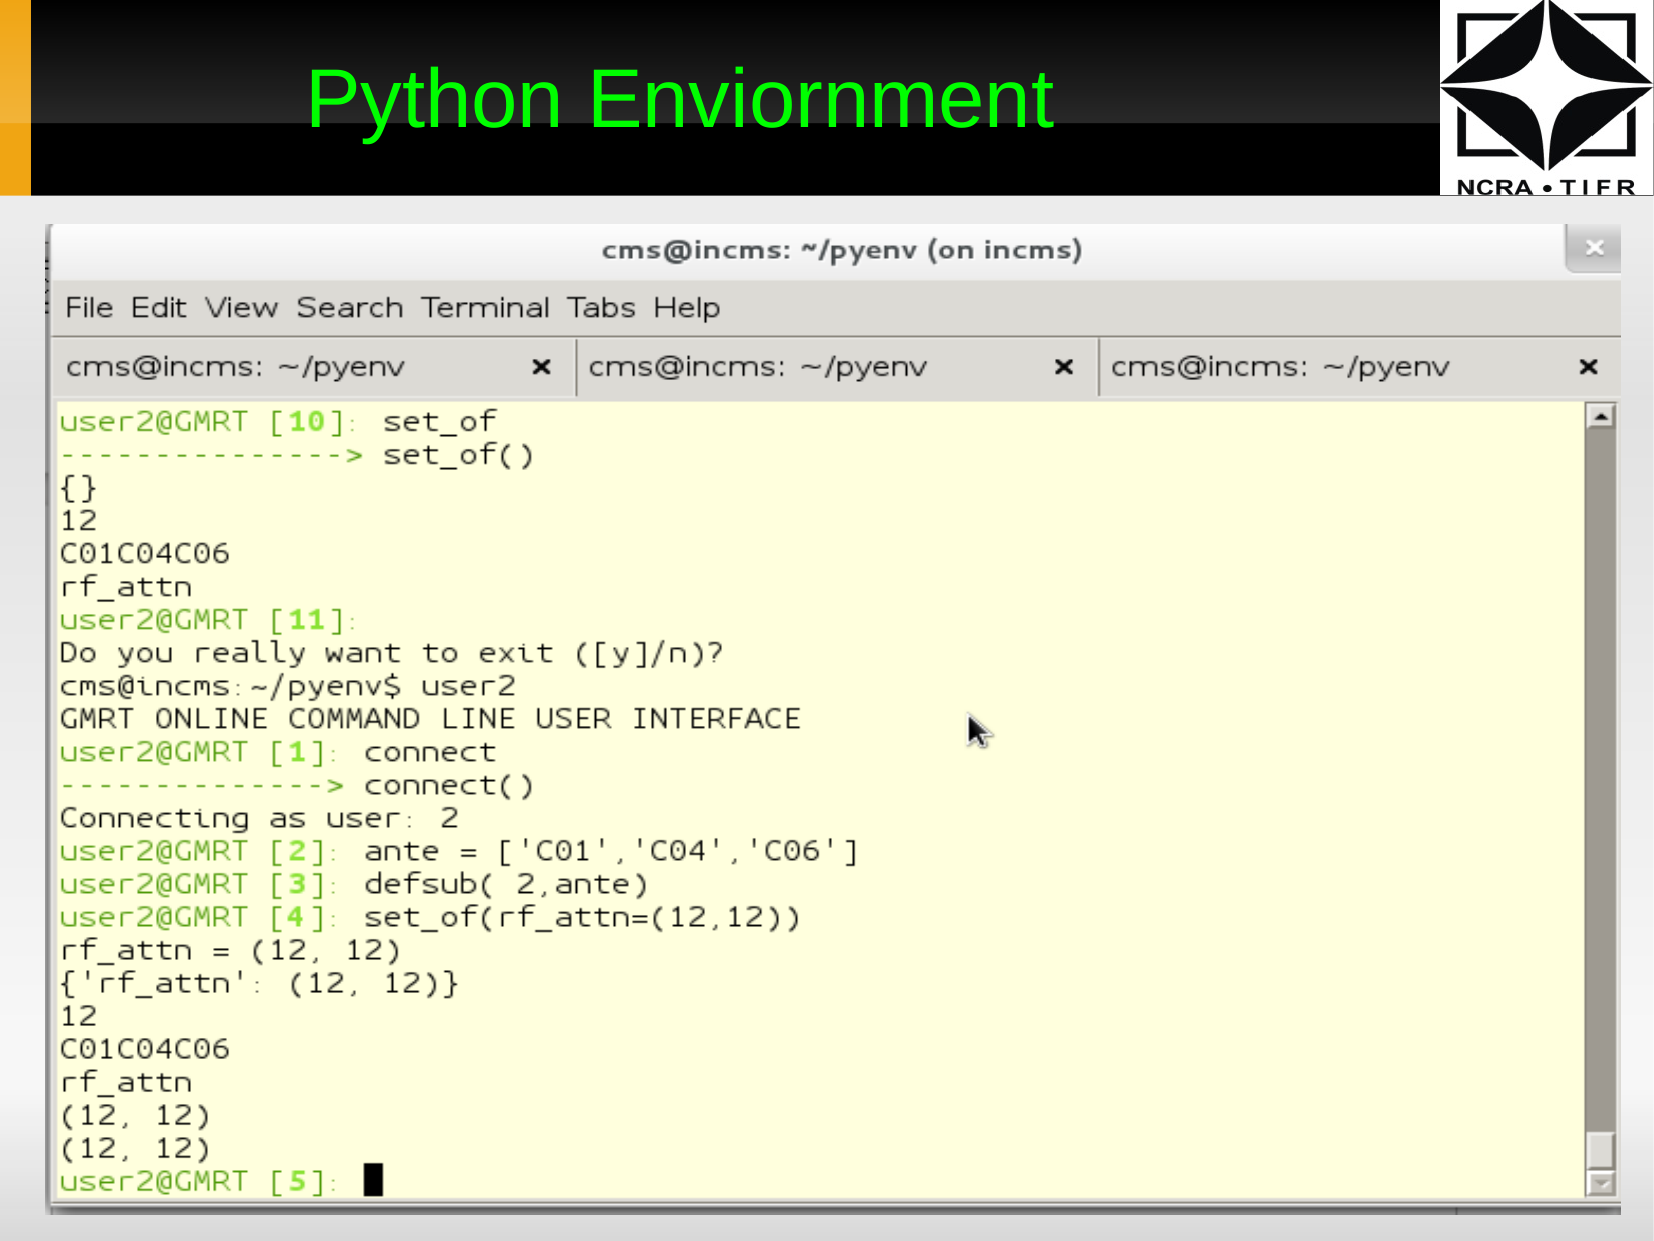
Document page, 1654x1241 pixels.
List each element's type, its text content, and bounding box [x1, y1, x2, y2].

text_box Python Enviornment [225, 45, 1135, 153]
picture [0, 0, 1654, 1241]
